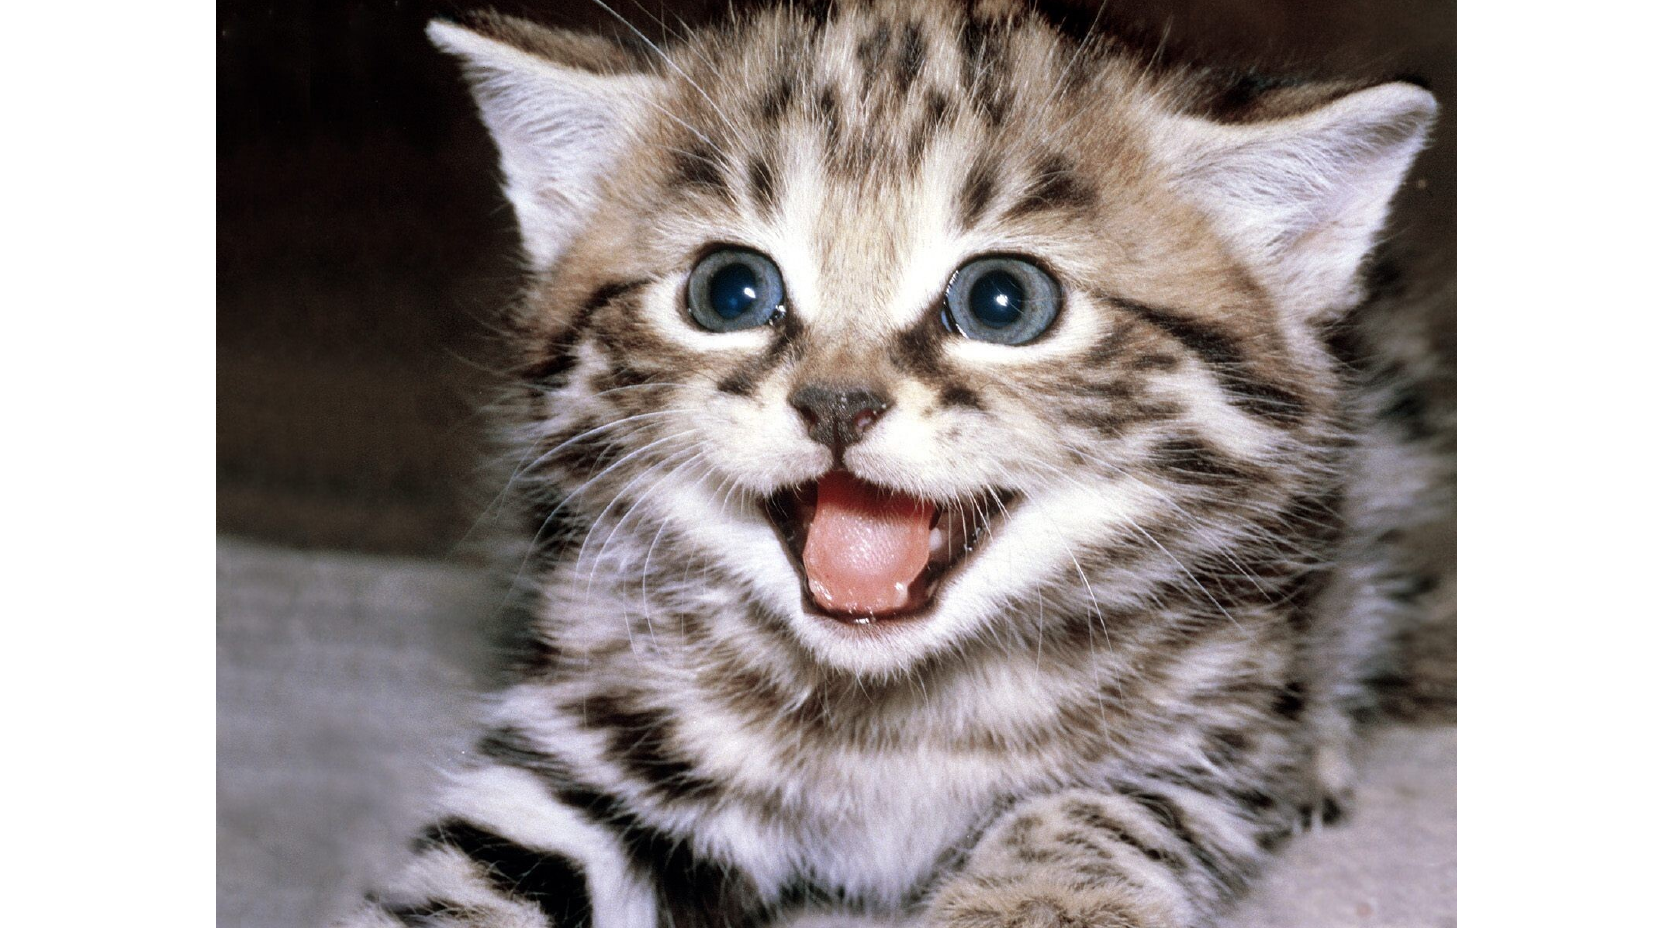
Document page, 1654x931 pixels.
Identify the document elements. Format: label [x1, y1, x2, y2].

picture [216, 0, 1457, 928]
